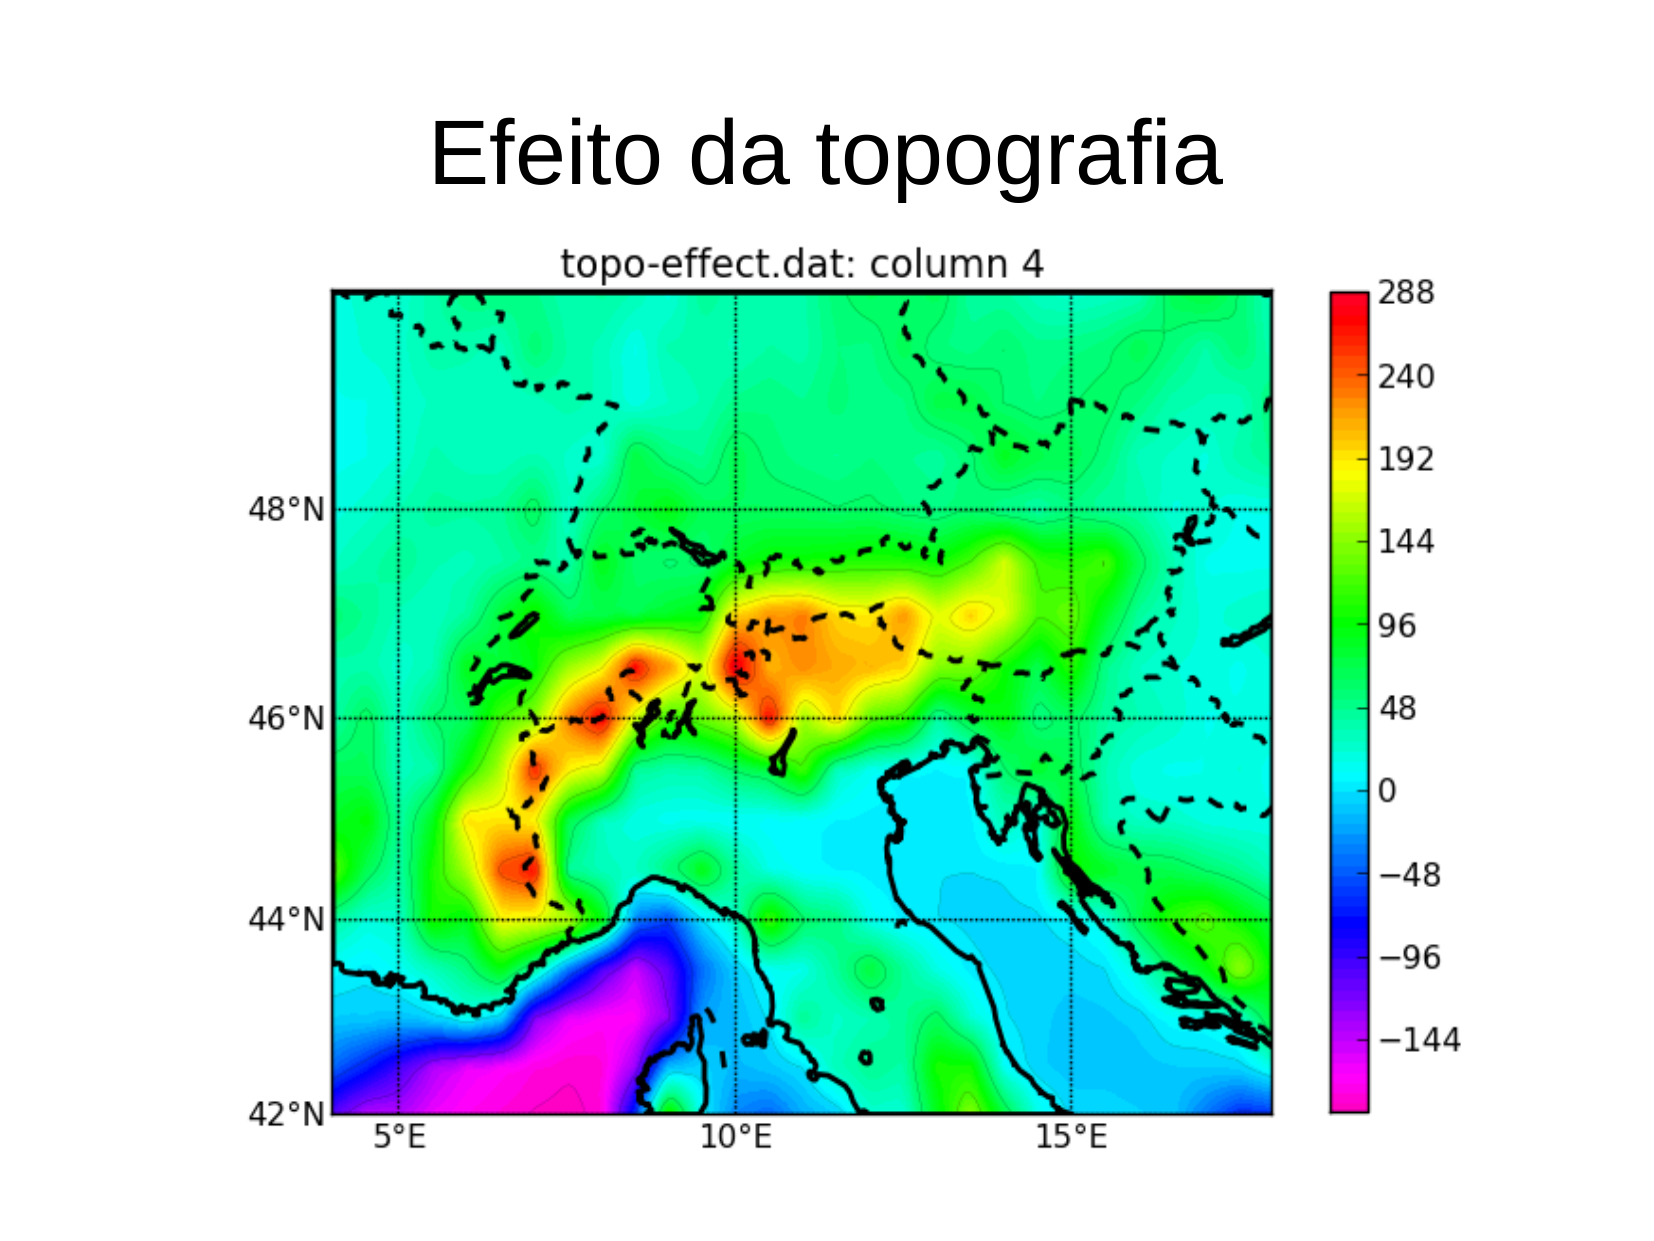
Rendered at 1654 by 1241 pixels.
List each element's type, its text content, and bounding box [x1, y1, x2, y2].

title Efeito da topografia [82, 49, 1571, 257]
picture [144, 101, 1654, 1241]
